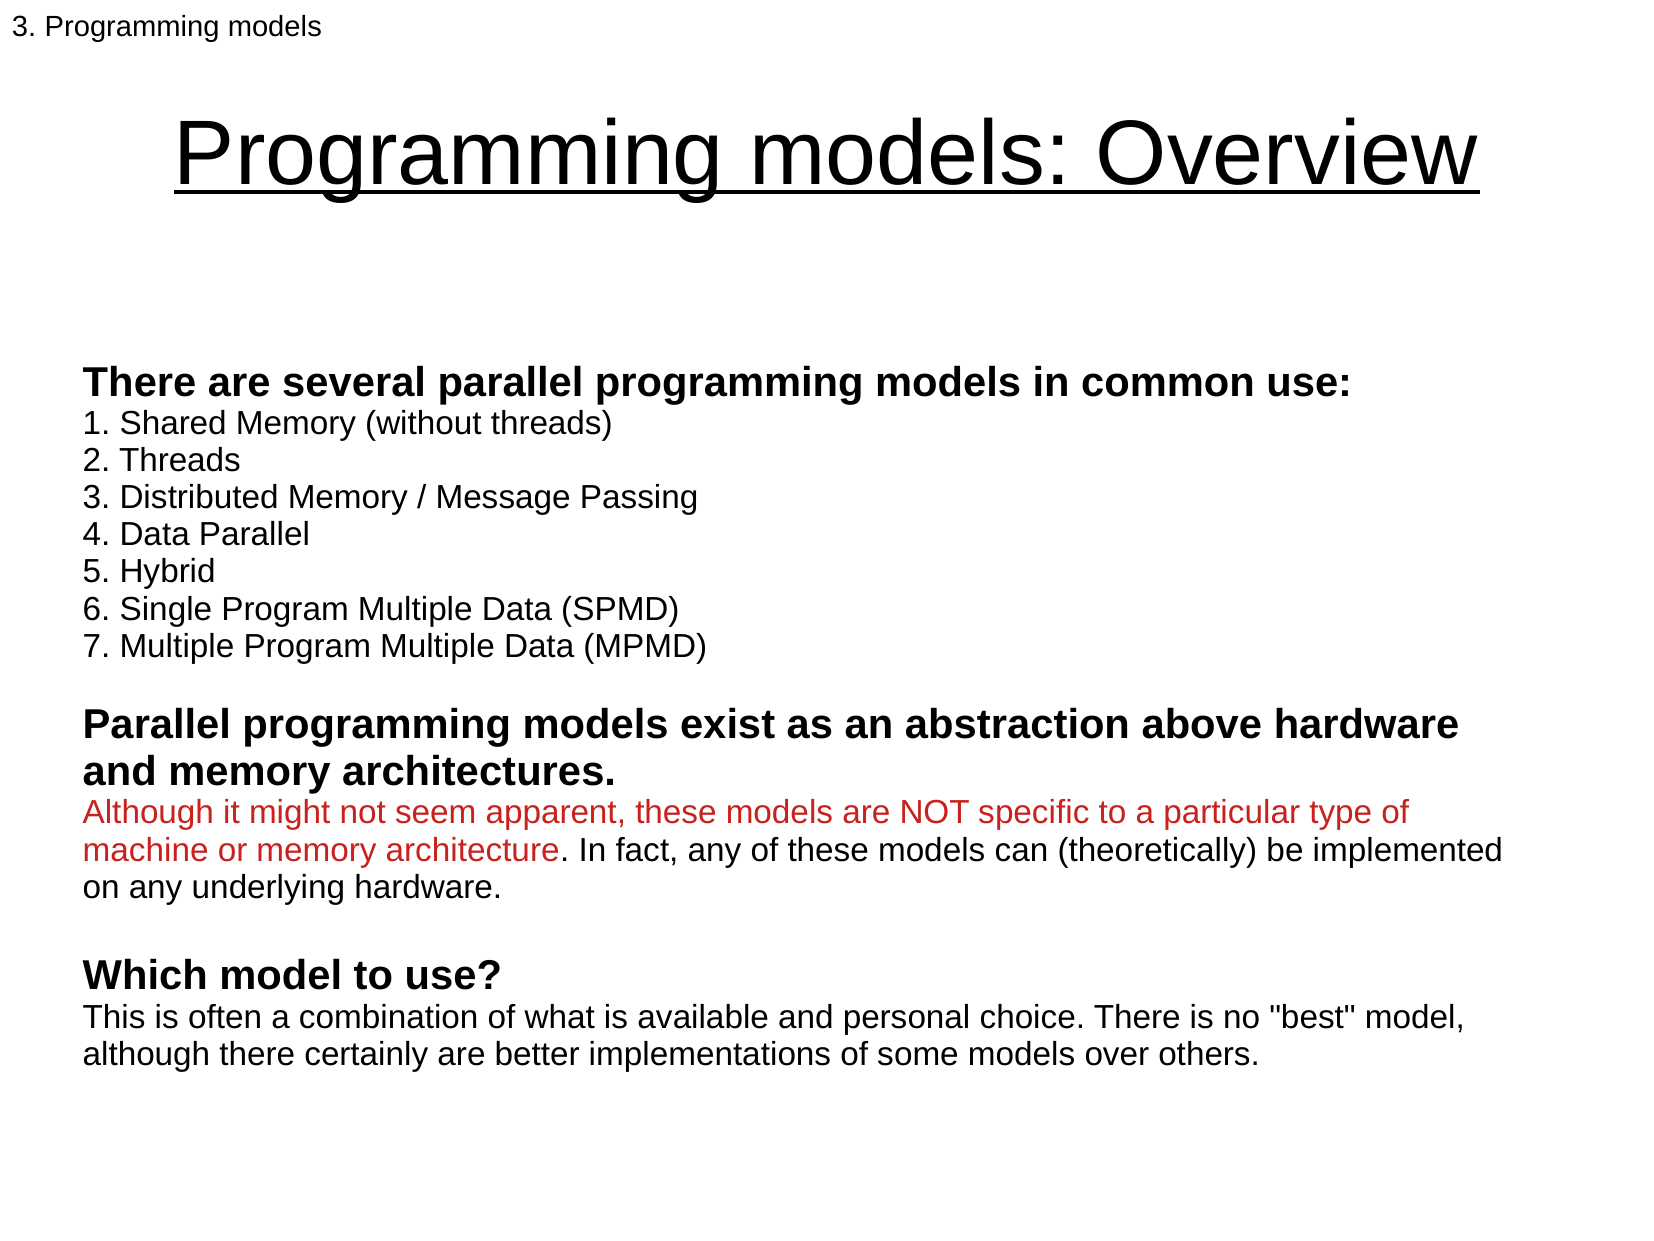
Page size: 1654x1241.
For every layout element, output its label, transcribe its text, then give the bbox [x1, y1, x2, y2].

text_box 3. Programming models [11, 8, 815, 44]
subtitle There are several parallel programming models in common use: 1. Shared Memory (without threads) 2. Threads 3. Distributed Memory / Message Passing 4. Data Parallel 5. Hybrid 6. Single Program Multiple Data (SPMD) 7. Multiple Program Multiple Data (MPMD) Parallel programming models exist as an abstraction above hardware and memory architectures. Although it might not seem apparent, these models are NOT specific to a particular type of machine or memory architecture. In fact, any of these models can (theoretically) be implemented on any underlying hardware. Which model to use? This is often a combination of what is available and personal choice. There is no "best" model, although there certainly are better implementations of some models over others. [82, 236, 1538, 1241]
title Programming models: Overview [82, 49, 1571, 257]
